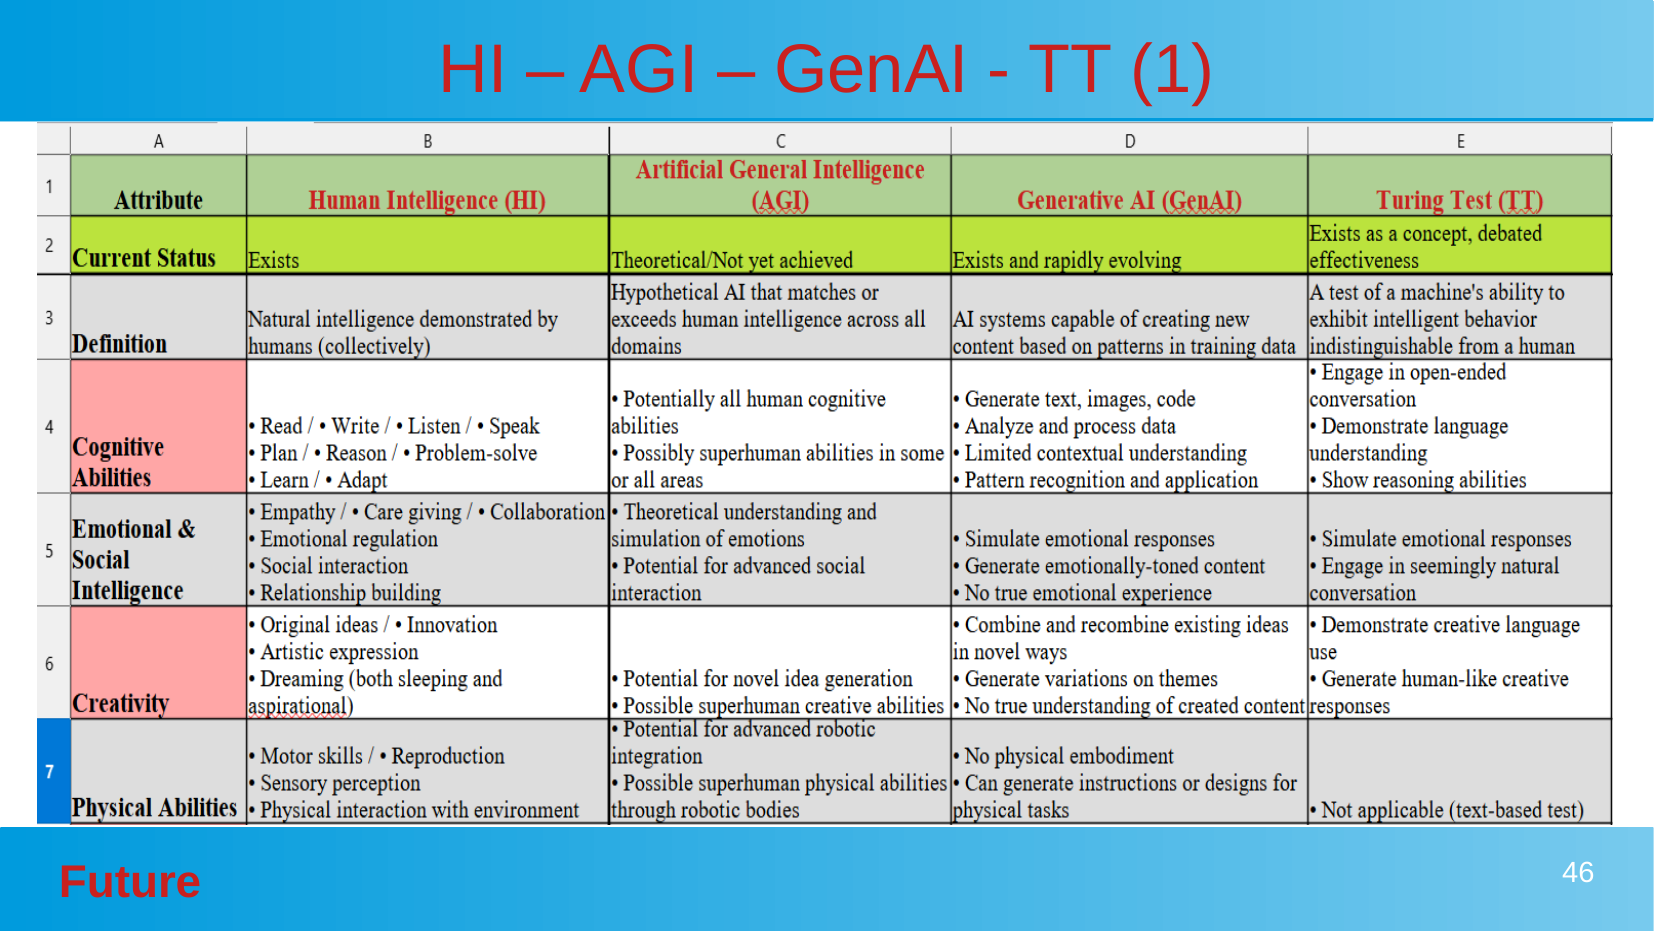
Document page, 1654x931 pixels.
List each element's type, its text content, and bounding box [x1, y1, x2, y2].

title HI – AGI – GenAI - TT (1) [59, 29, 1595, 108]
picture [37, 122, 1613, 826]
